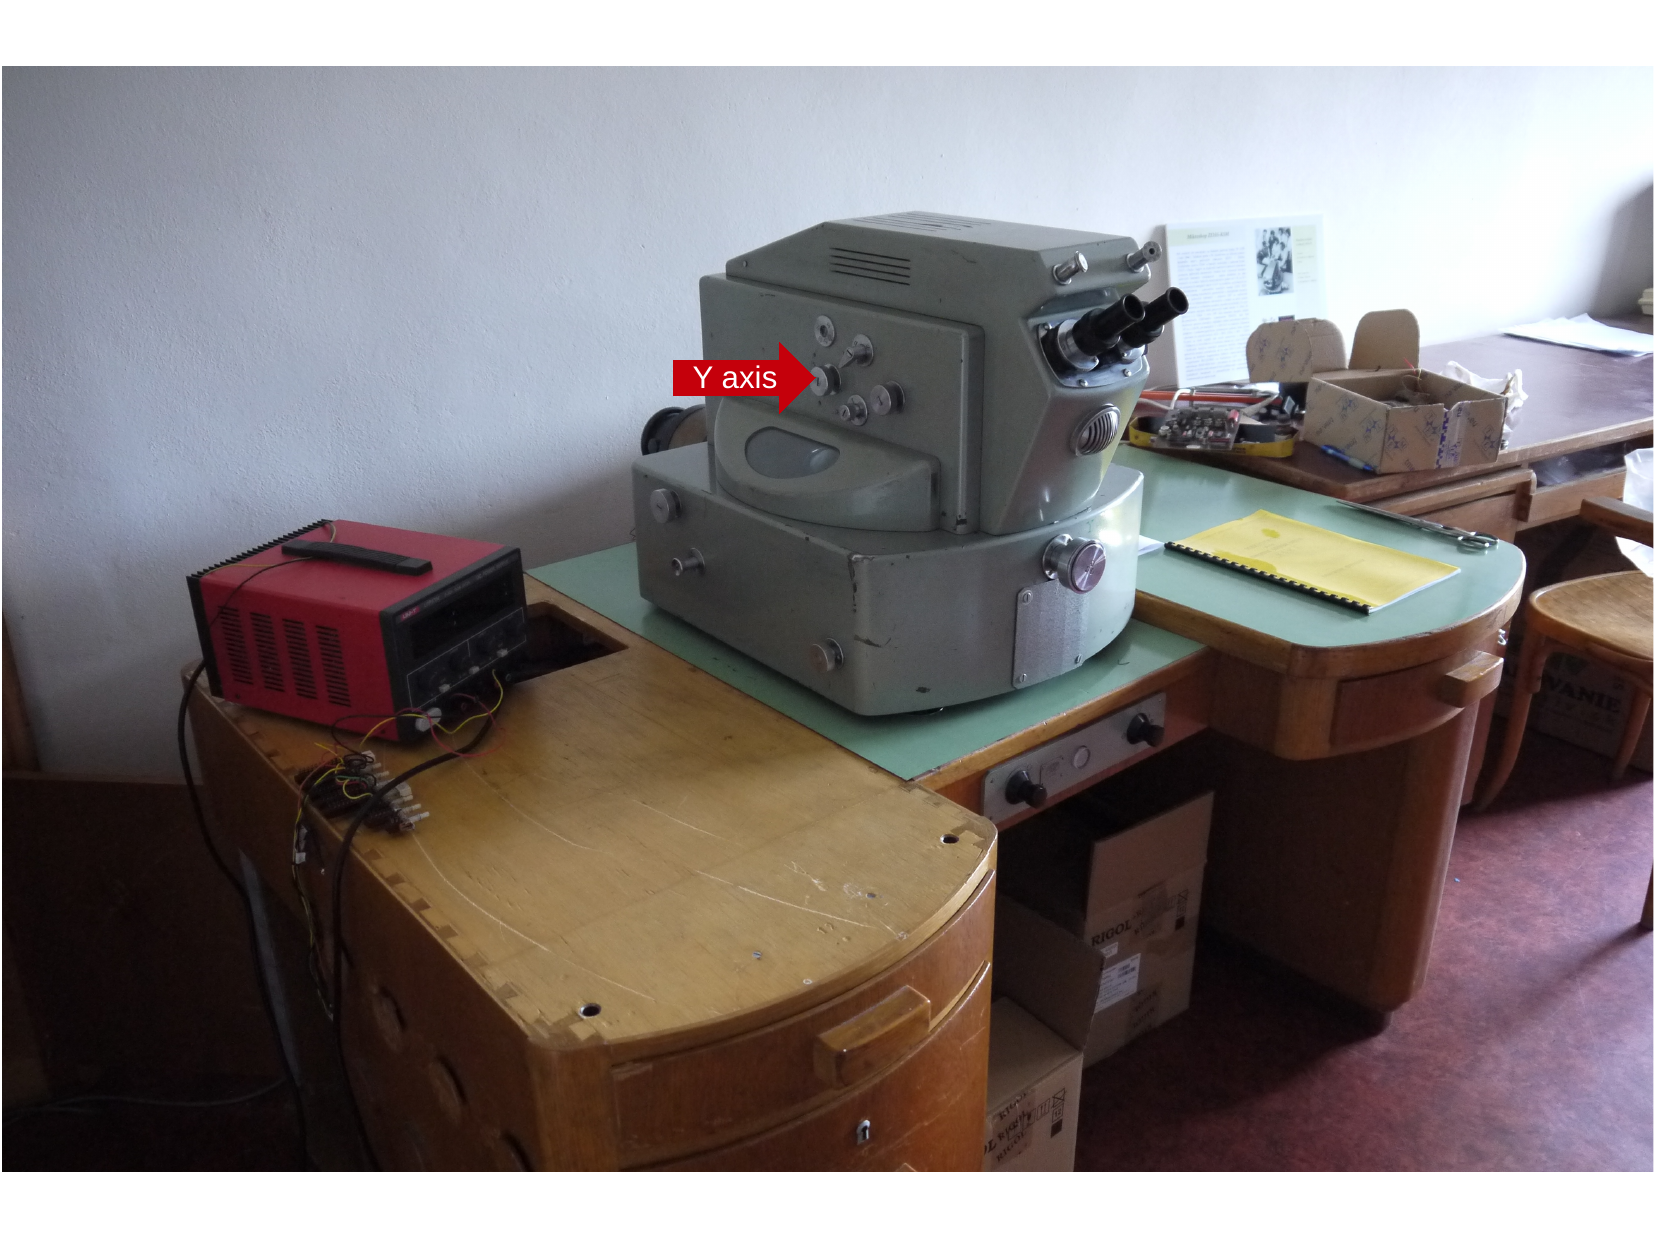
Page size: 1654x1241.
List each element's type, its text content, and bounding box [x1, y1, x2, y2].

text_box Y axis [673, 342, 816, 414]
picture [2, 66, 1654, 1172]
